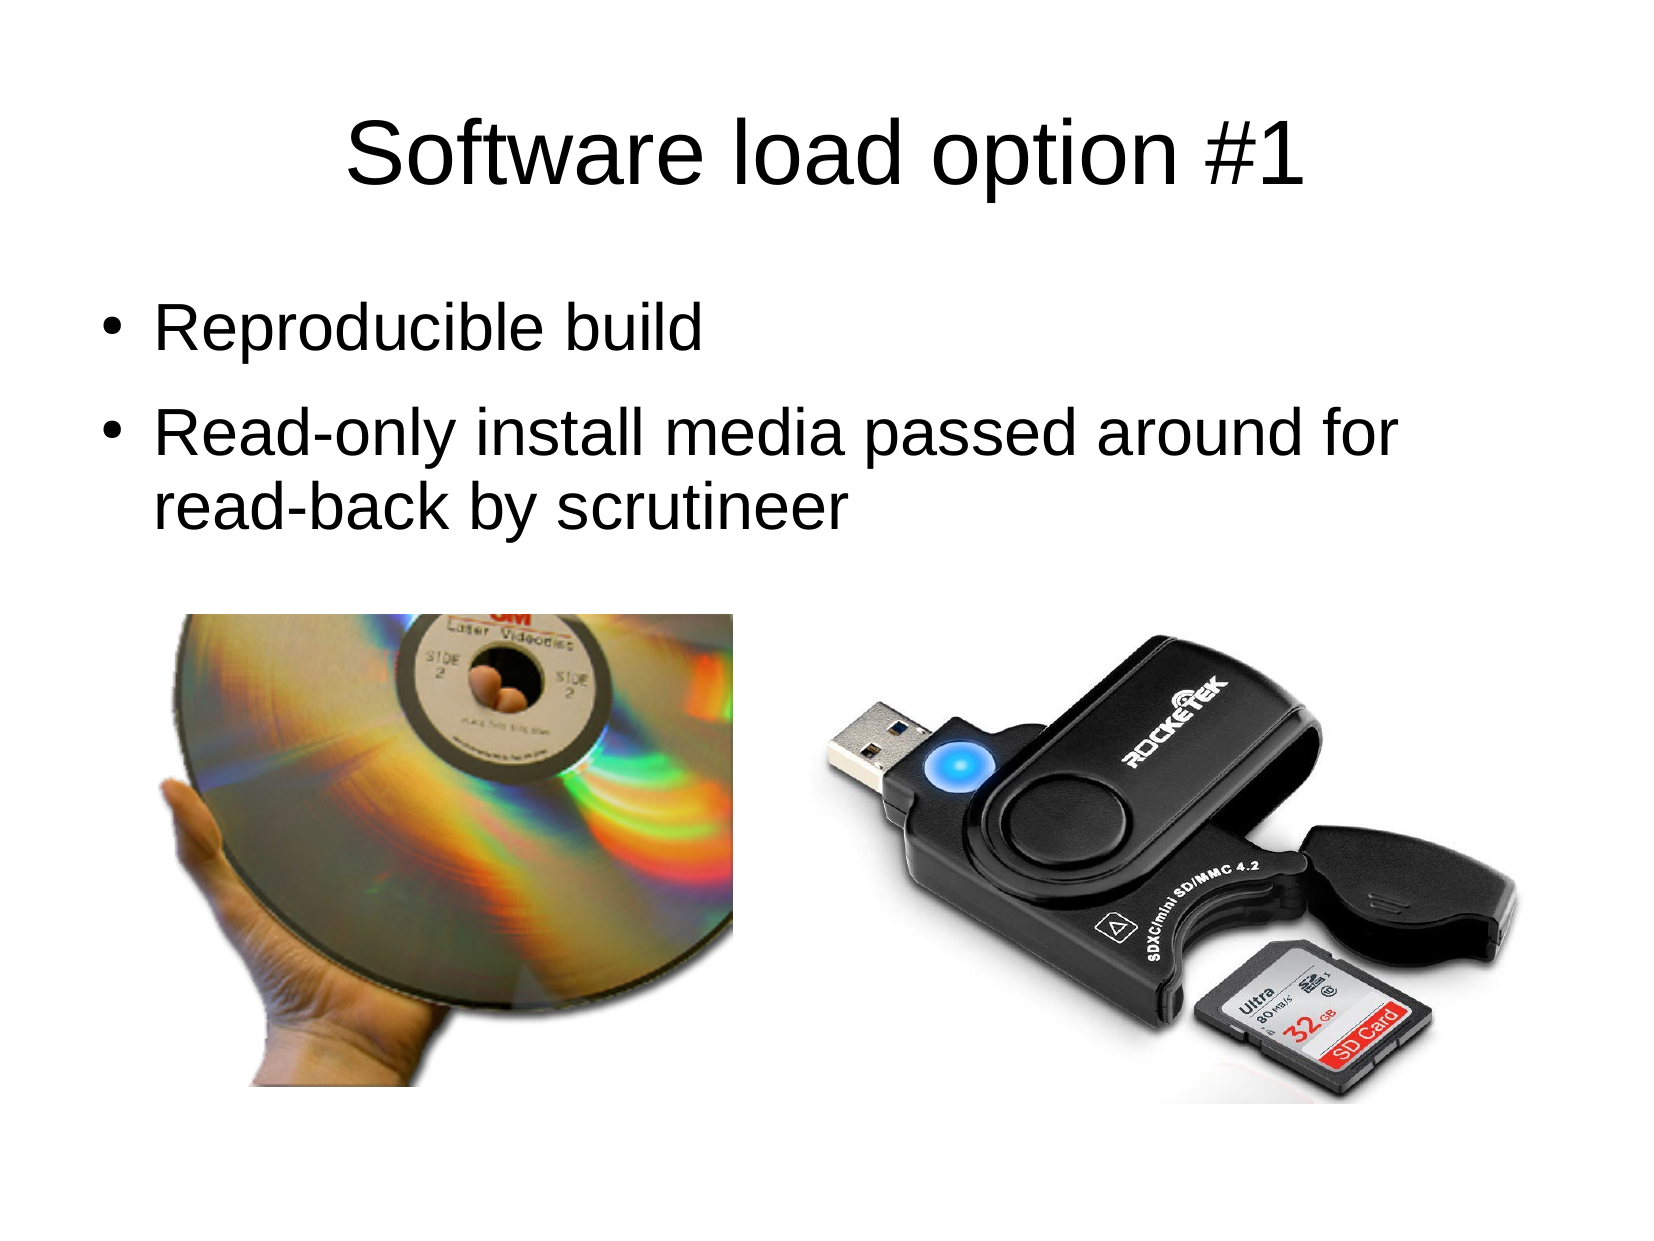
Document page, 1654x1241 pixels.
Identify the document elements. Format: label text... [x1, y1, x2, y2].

list Reproducible build Read-only install media passed around for read-back by scrutineer [82, 290, 1571, 1010]
title Software load option #1 [82, 49, 1571, 257]
picture [153, 614, 733, 1087]
picture [811, 625, 1560, 1104]
